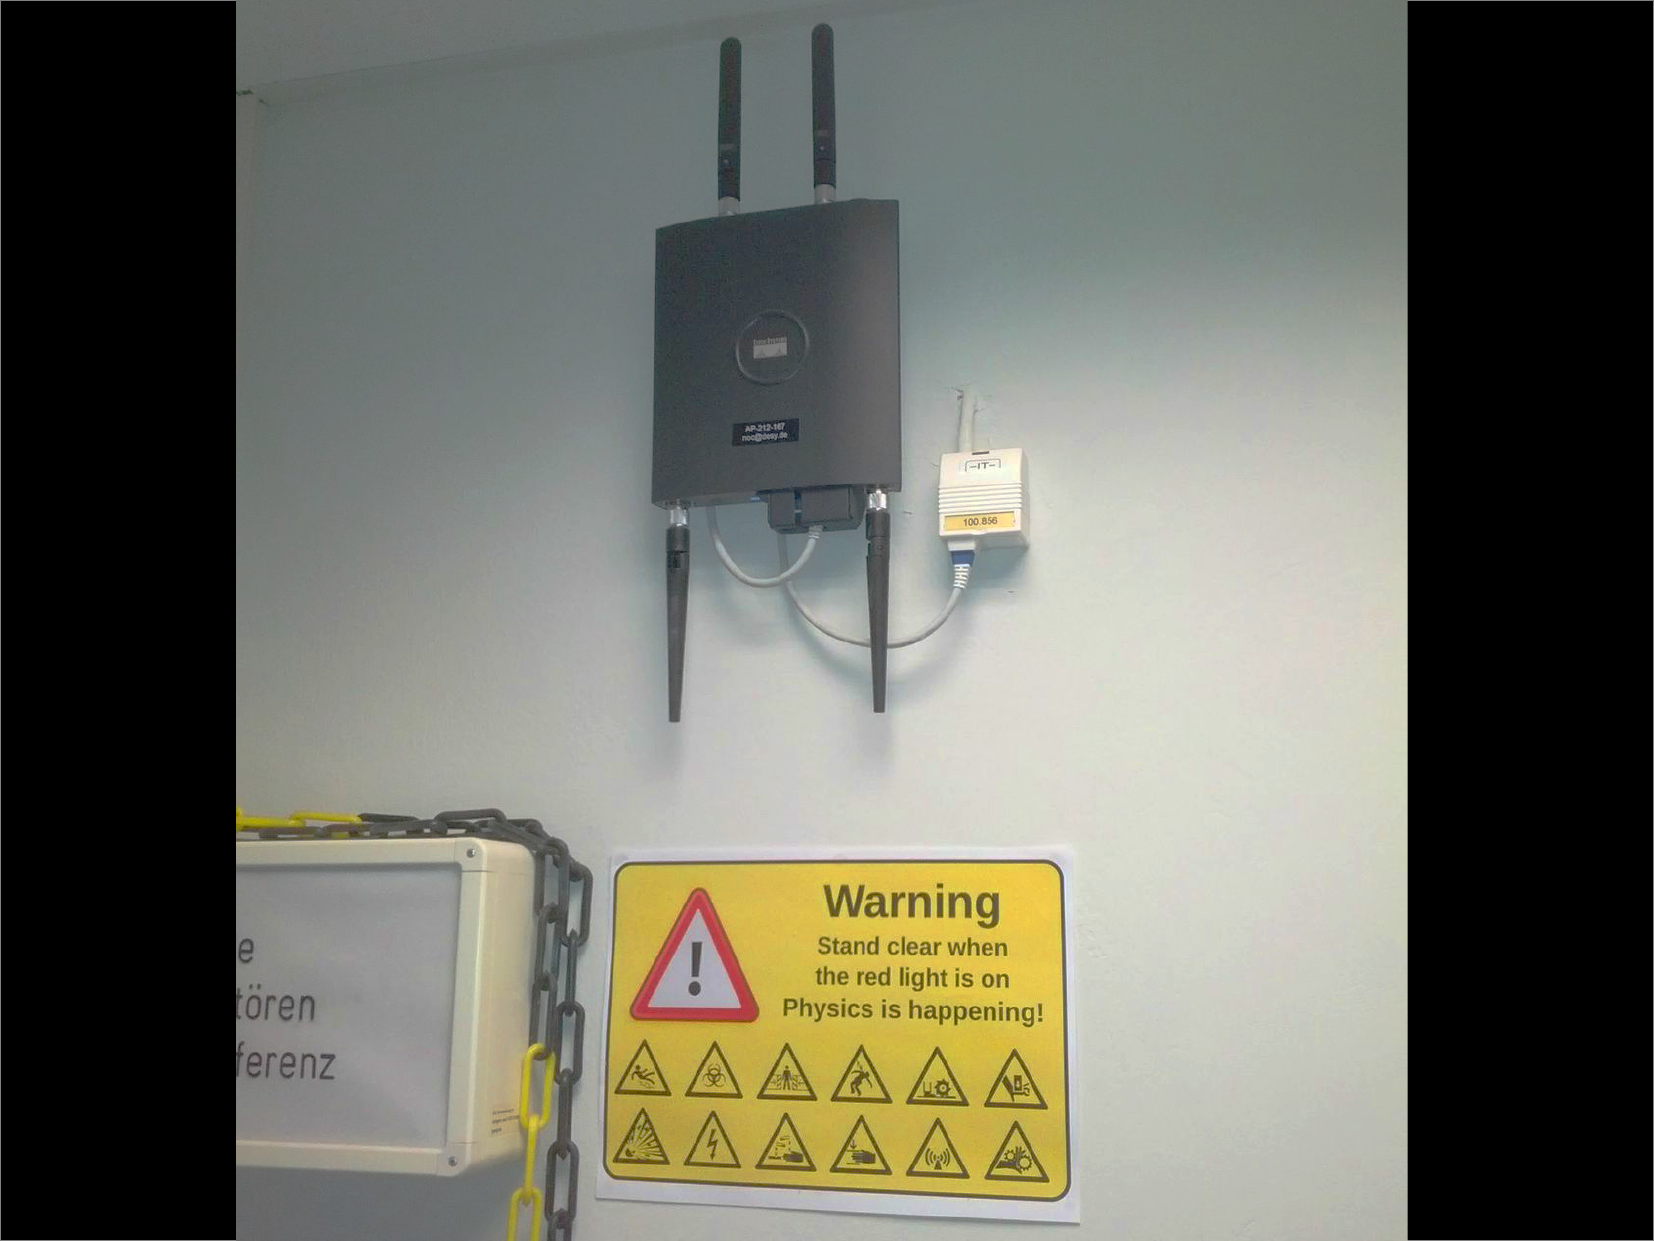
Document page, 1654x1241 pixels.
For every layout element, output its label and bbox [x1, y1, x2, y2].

picture [236, 0, 1408, 1241]
text_box [1408, 0, 1654, 1241]
text_box [0, 0, 236, 1241]
